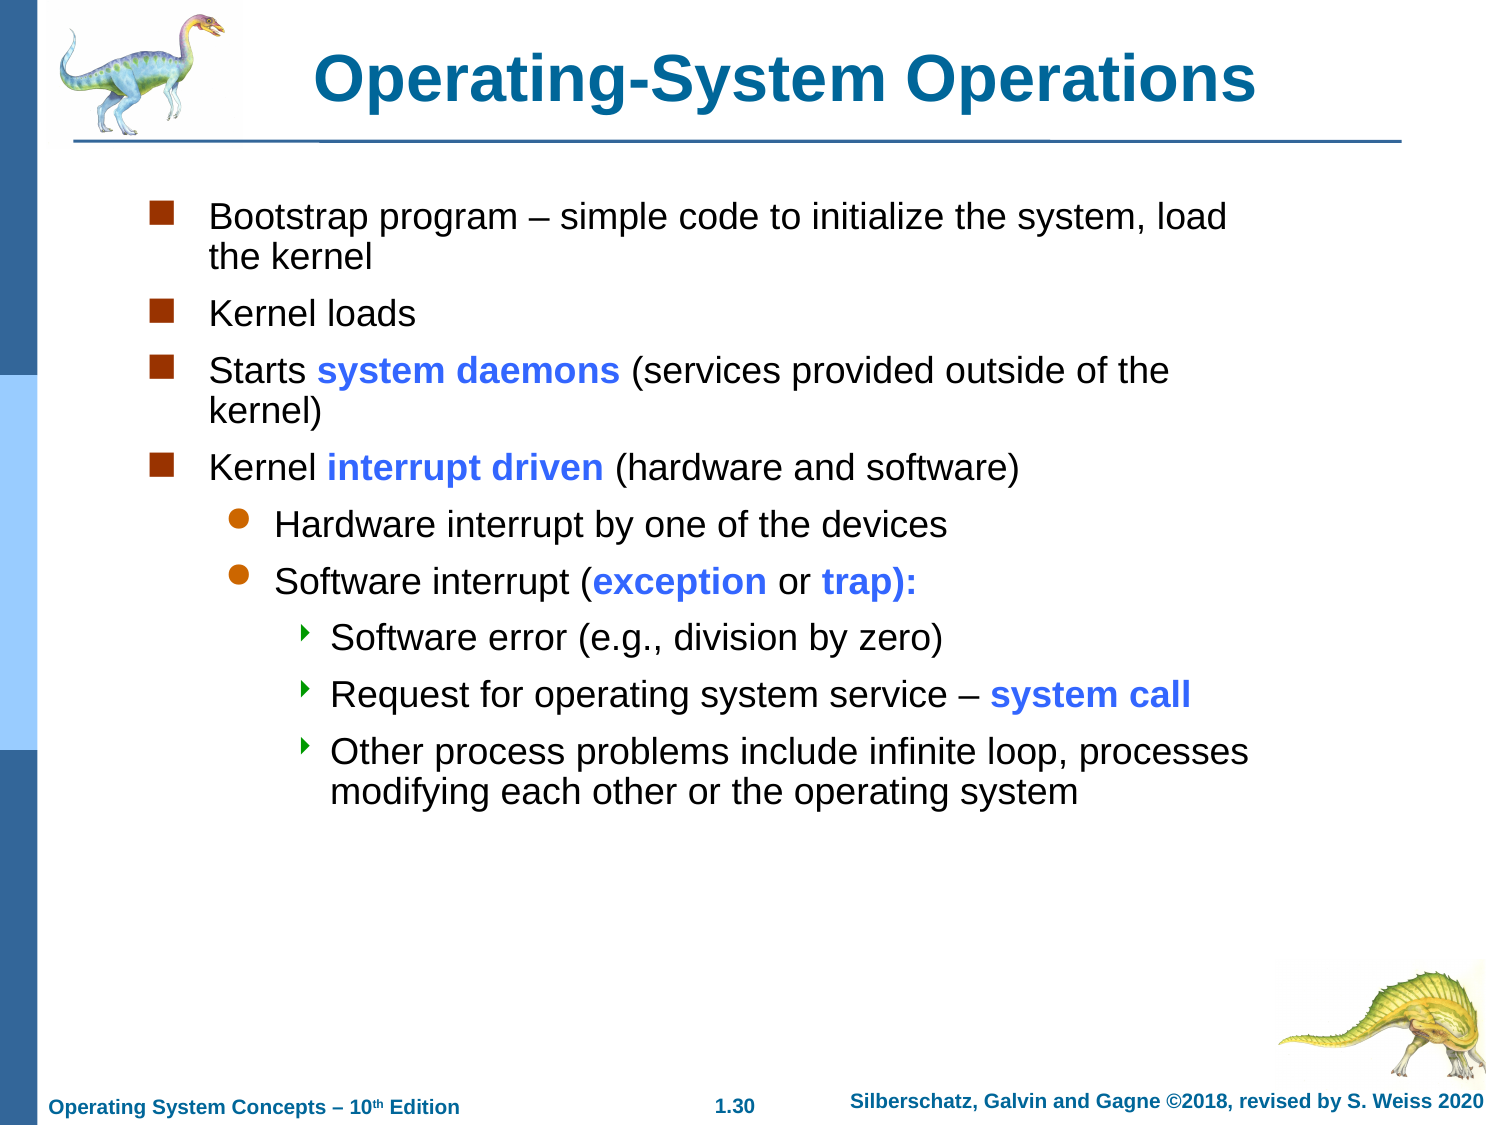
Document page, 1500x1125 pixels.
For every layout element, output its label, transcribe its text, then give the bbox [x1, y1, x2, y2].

text_box Bootstrap program – simple code to initialize the system, load the kernel Kernel loads Starts system daemons (services provided outside of the kernel) Kernel interrupt driven (hardware and software) Hardware interrupt by one of the devices Software interrupt (exception or trap): Software error (e.g., division by zero) Request for operating system service – system call Other process problems include infinite loop, processes modifying each other or the operating system [137, 189, 1268, 1000]
text_box Operating-System Operations [146, 27, 1426, 122]
picture [1275, 959, 1486, 1090]
picture [46, 0, 243, 149]
